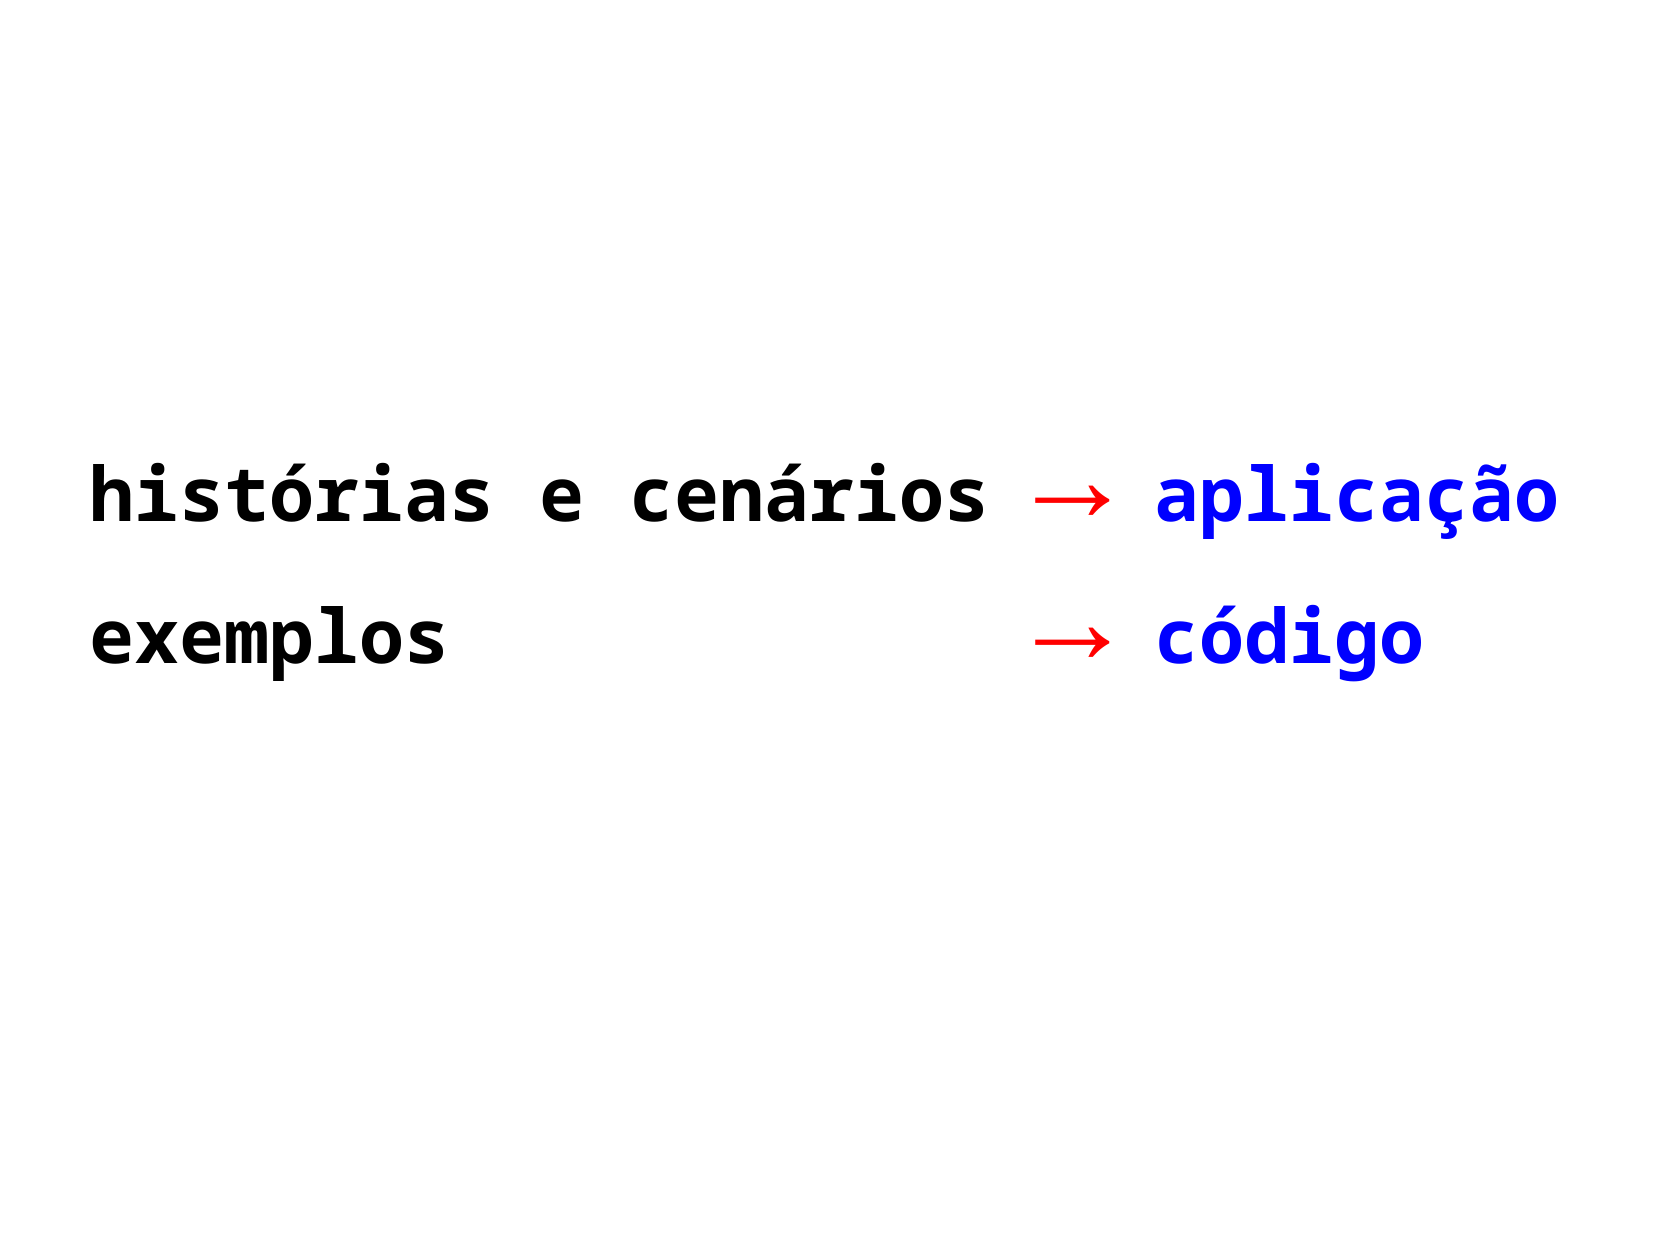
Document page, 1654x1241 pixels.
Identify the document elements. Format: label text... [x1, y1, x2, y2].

text_box histórias e cenários → aplicação exemplos → código [74, 410, 1623, 709]
